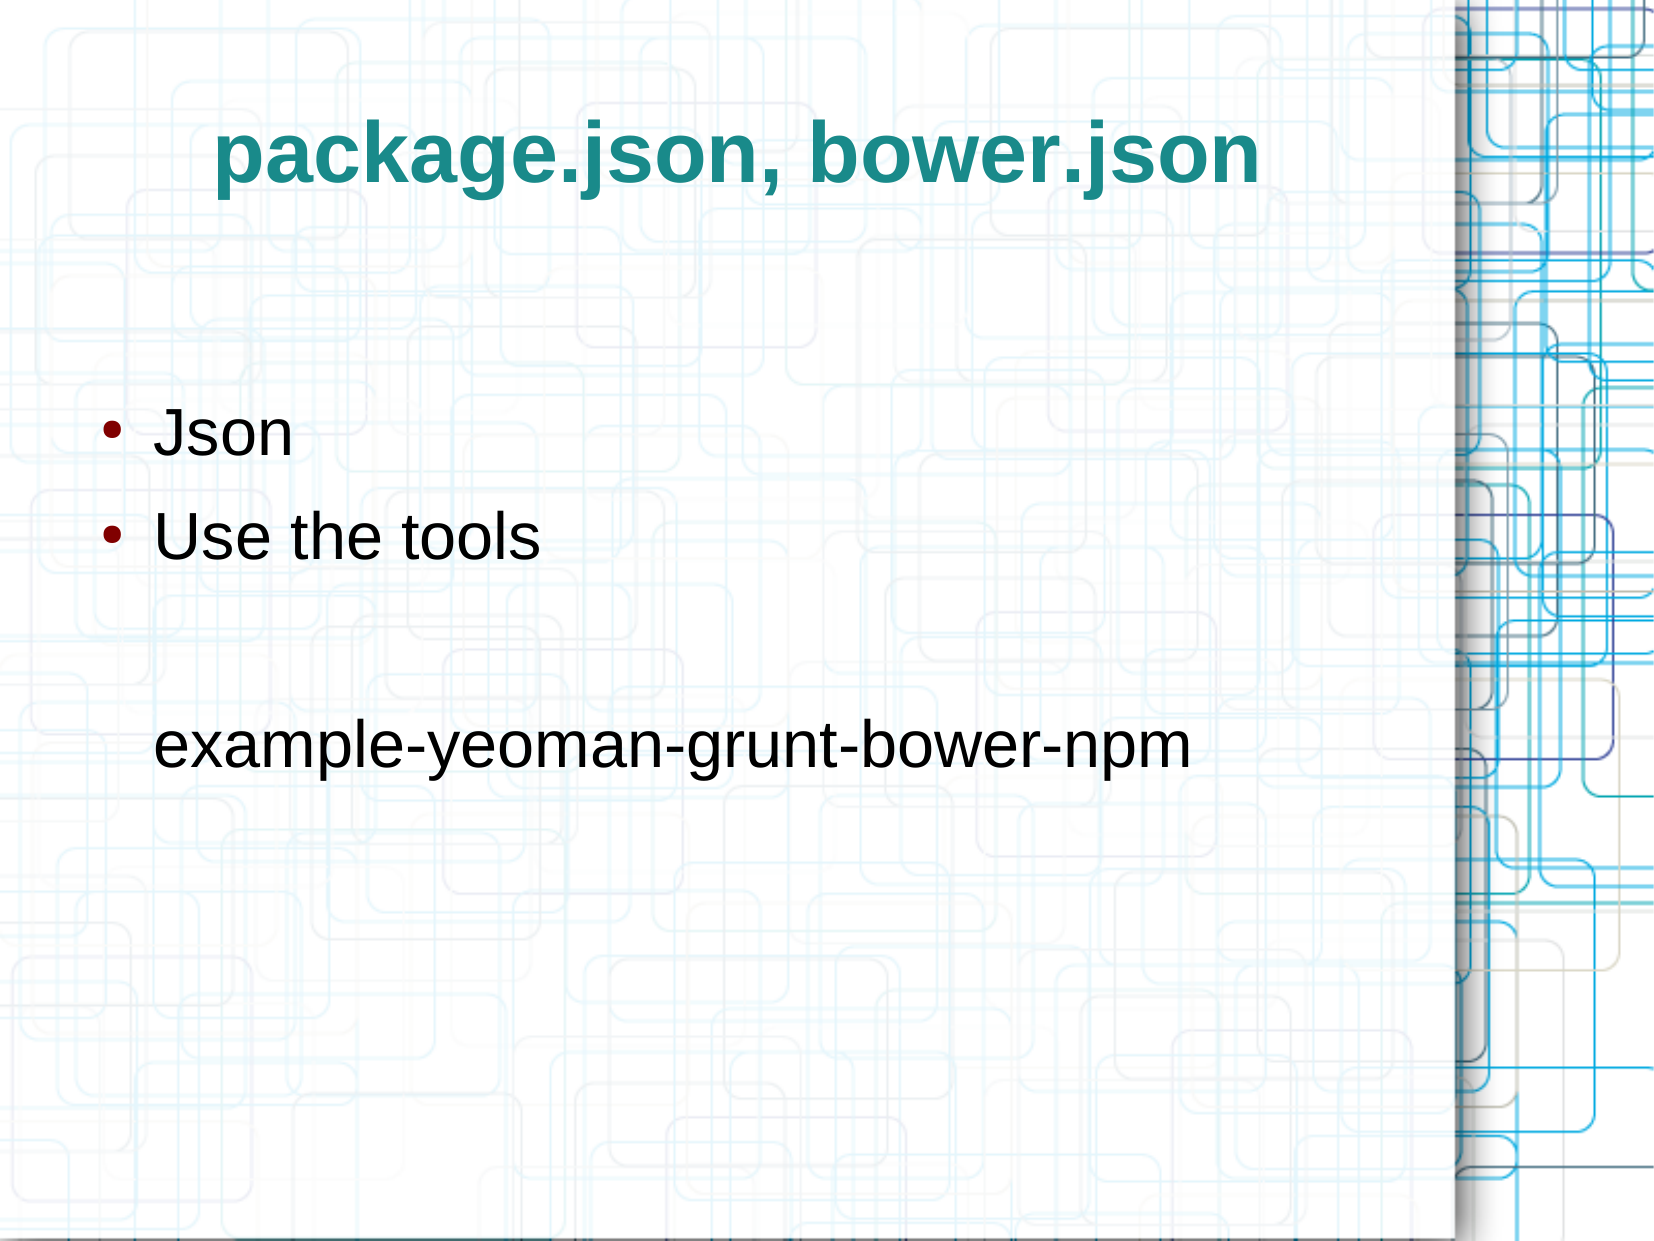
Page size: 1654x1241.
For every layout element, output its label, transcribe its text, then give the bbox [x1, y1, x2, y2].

title package.json, bower.json [59, 49, 1418, 257]
list Json Use the tools example-yeoman-grunt-bower-npm [82, 290, 1418, 1109]
picture [0, 0, 1654, 1241]
